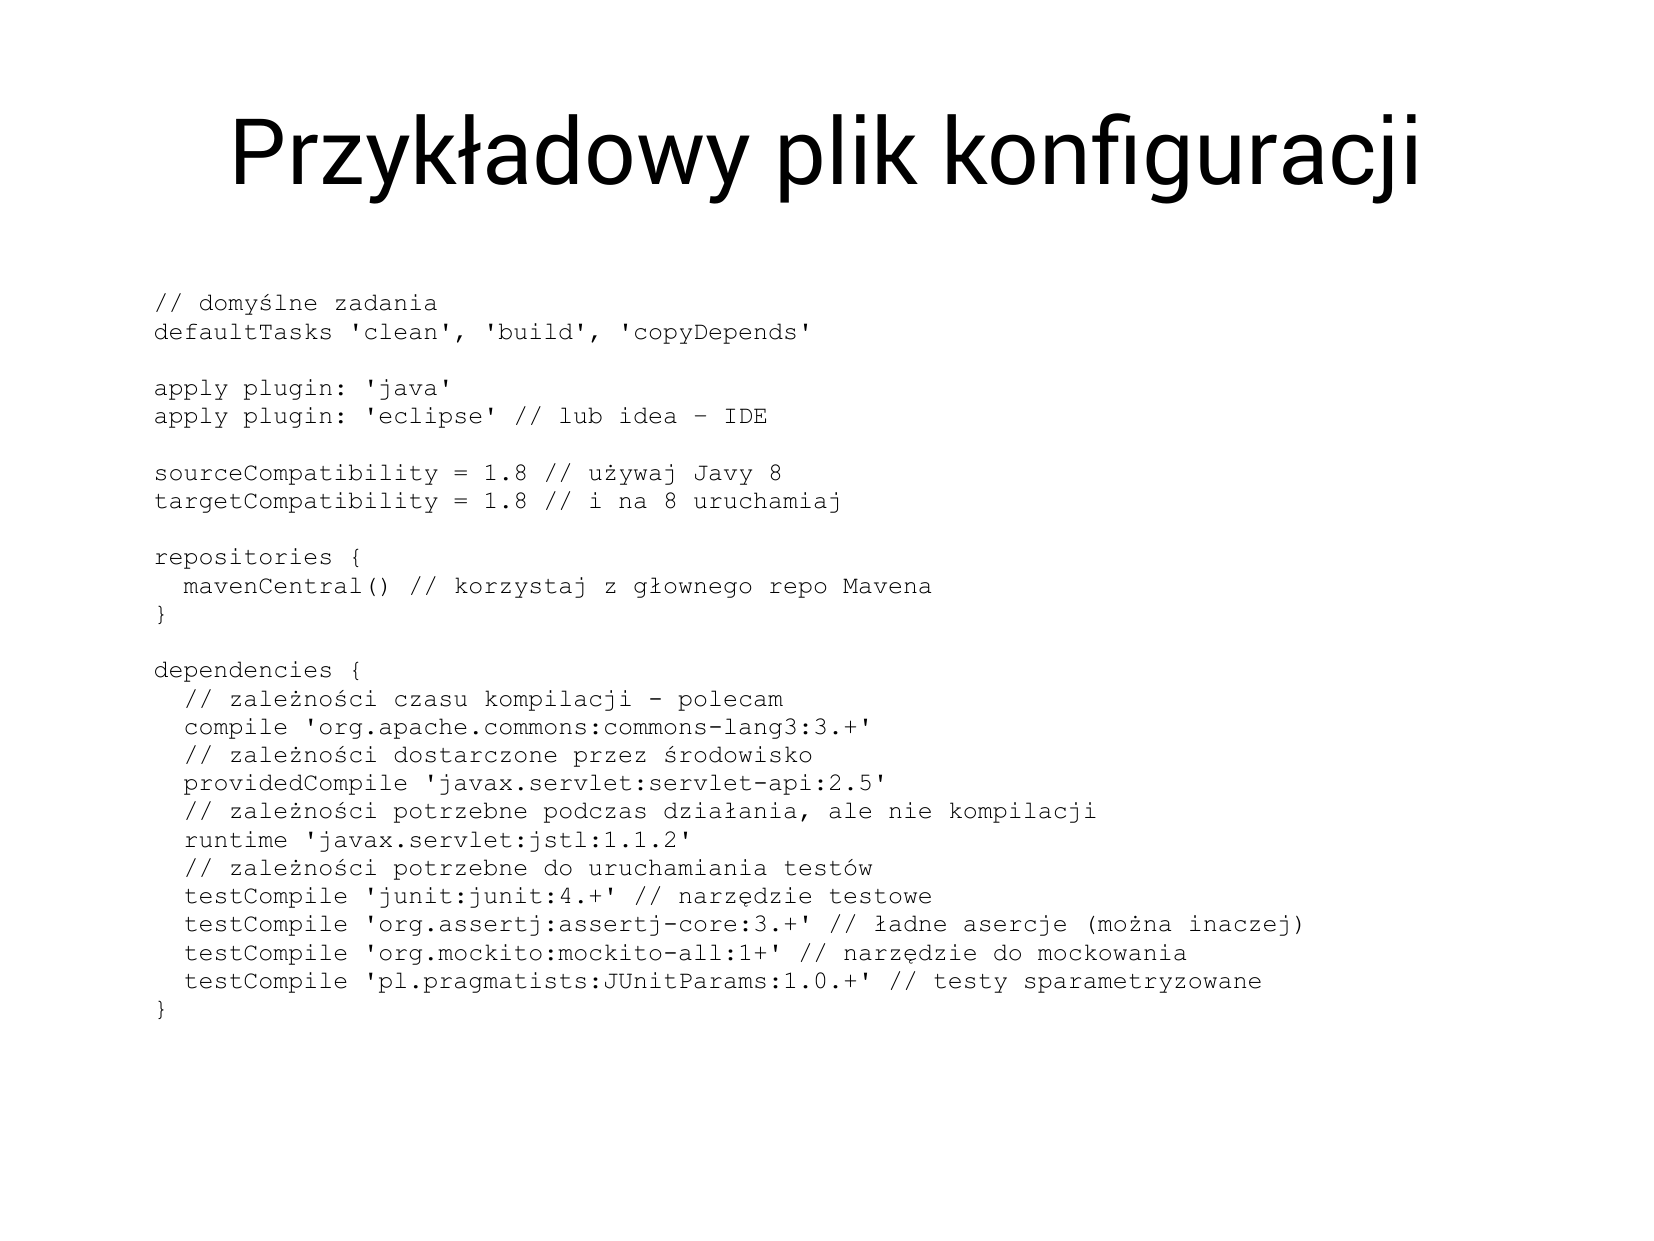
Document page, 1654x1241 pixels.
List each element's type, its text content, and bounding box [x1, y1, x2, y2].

title Przykładowy plik konfiguracji [82, 49, 1571, 257]
list // domyślne zadania defaultTasks 'clean', 'build', 'copyDepends' apply plugin: 'java' apply plugin: 'eclipse' // lub idea – IDE sourceCompatibility = 1.8 // używaj Javy 8 targetCompatibility = 1.8 // i na 8 uruchamiaj repositories { mavenCentral() // korzystaj z głownego repo Mavena } dependencies { // zależności czasu kompilacji - polecam compile 'org.apache.commons:commons-lang3:3.+' // zależności dostarczone przez środowisko providedCompile 'javax.servlet:servlet-api:2.5' // zależności potrzebne podczas działania, ale nie kompilacji runtime 'javax.servlet:jstl:1.1.2' // zależności potrzebne do uruchamiania testów testCompile 'junit:junit:4.+' // narzędzie testowe testCompile 'org.assertj:assertj-core:3.+' // ładne asercje (można inaczej) testCompile 'org.mockito:mockito-all:1+' // narzędzie do mockowania testCompile 'pl.pragmatists:JUnitParams:1.0.+' // testy sparametryzowane } [82, 290, 1571, 1099]
